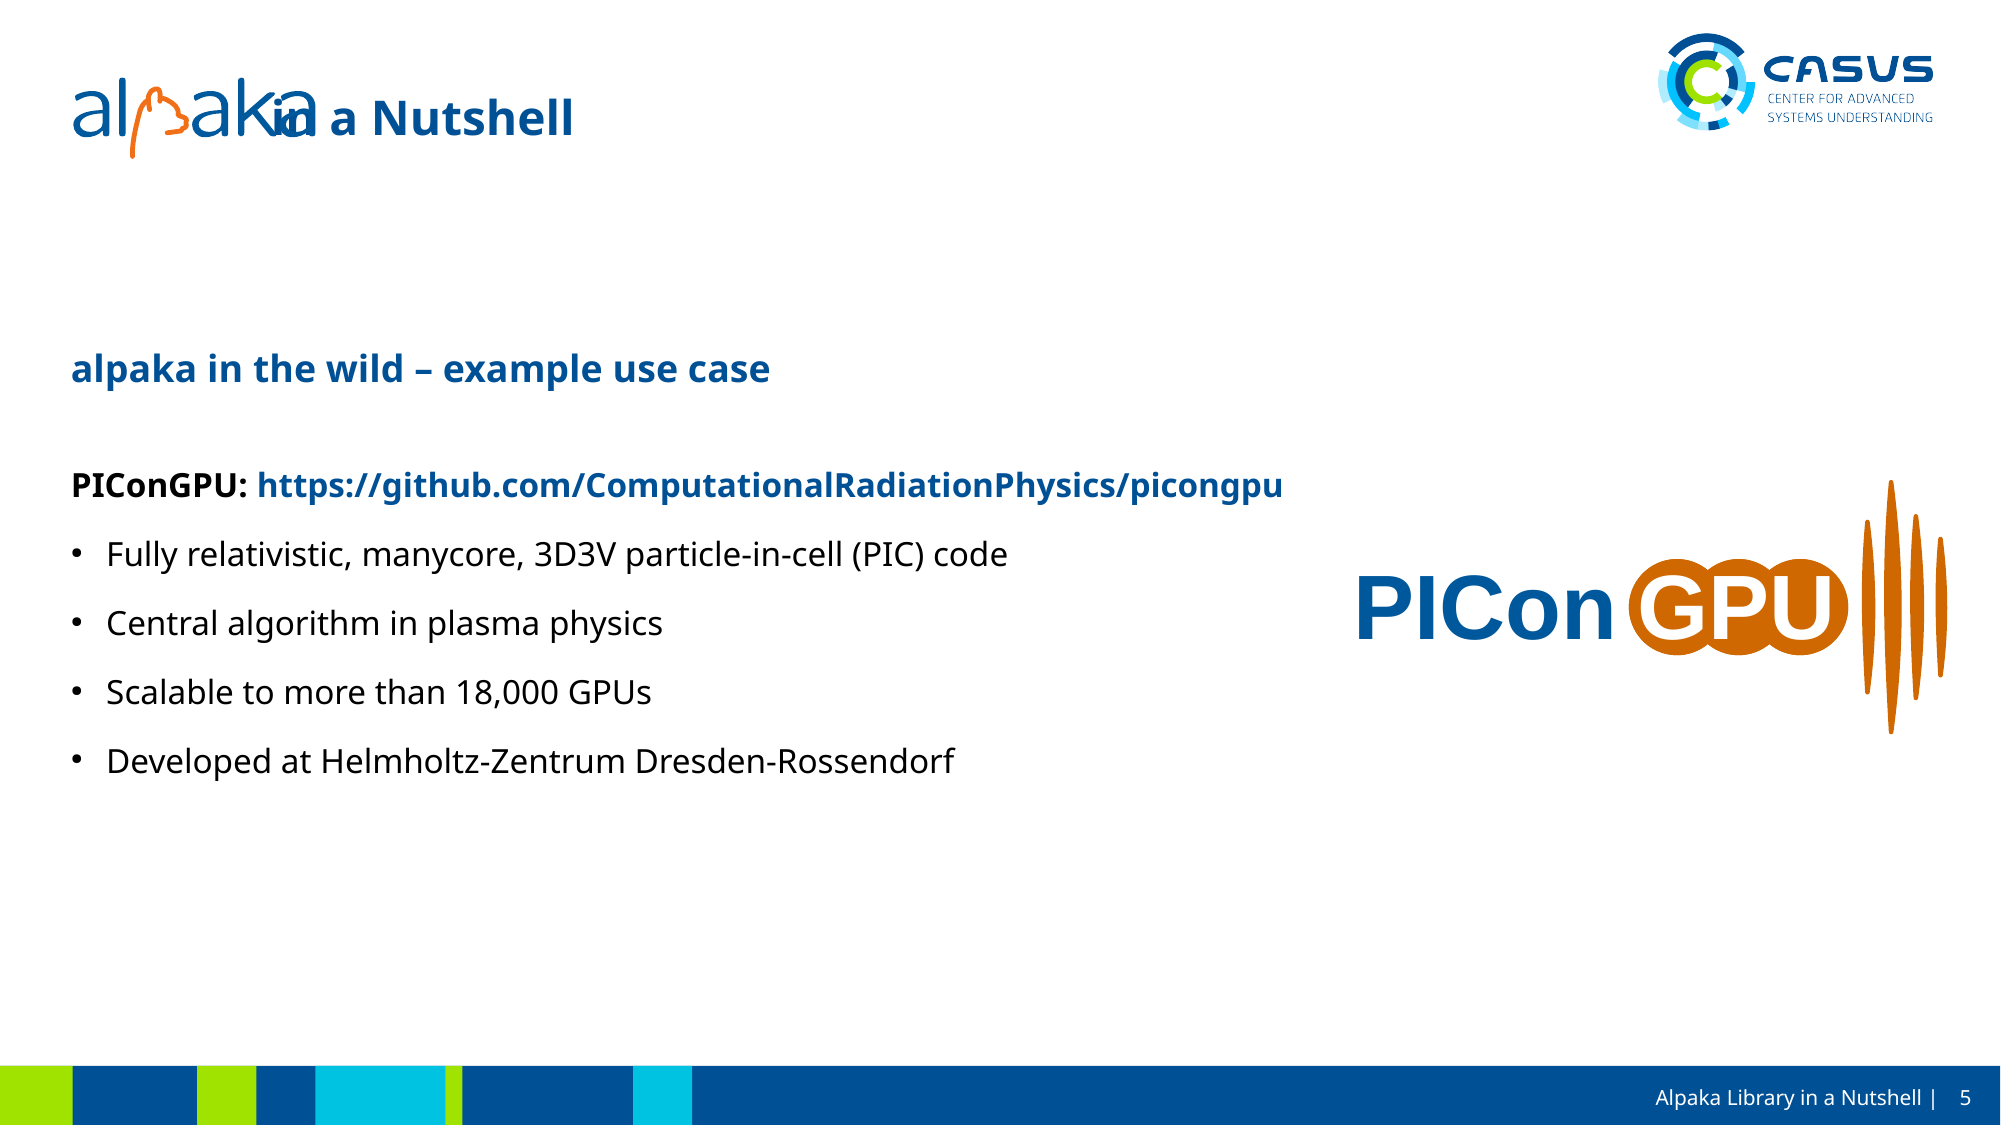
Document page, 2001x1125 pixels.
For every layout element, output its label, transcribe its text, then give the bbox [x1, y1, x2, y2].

list alpaka in the wild – example use case PIConGPU: https://github.com/ComputationalRadiationPhysics/picongpu Fully relativistic, manycore, 3D3V particle-in-cell (PIC) code Central algorithm in plasma physics Scalable to more than 18,000 GPUs Developed at Helmholtz-Zentrum Dresden-Rossendorf [70, 342, 1619, 1005]
picture [1347, 472, 1960, 741]
title in a Nutshell [317, 82, 709, 151]
picture [72, 76, 317, 160]
picture [1658, 33, 1933, 131]
